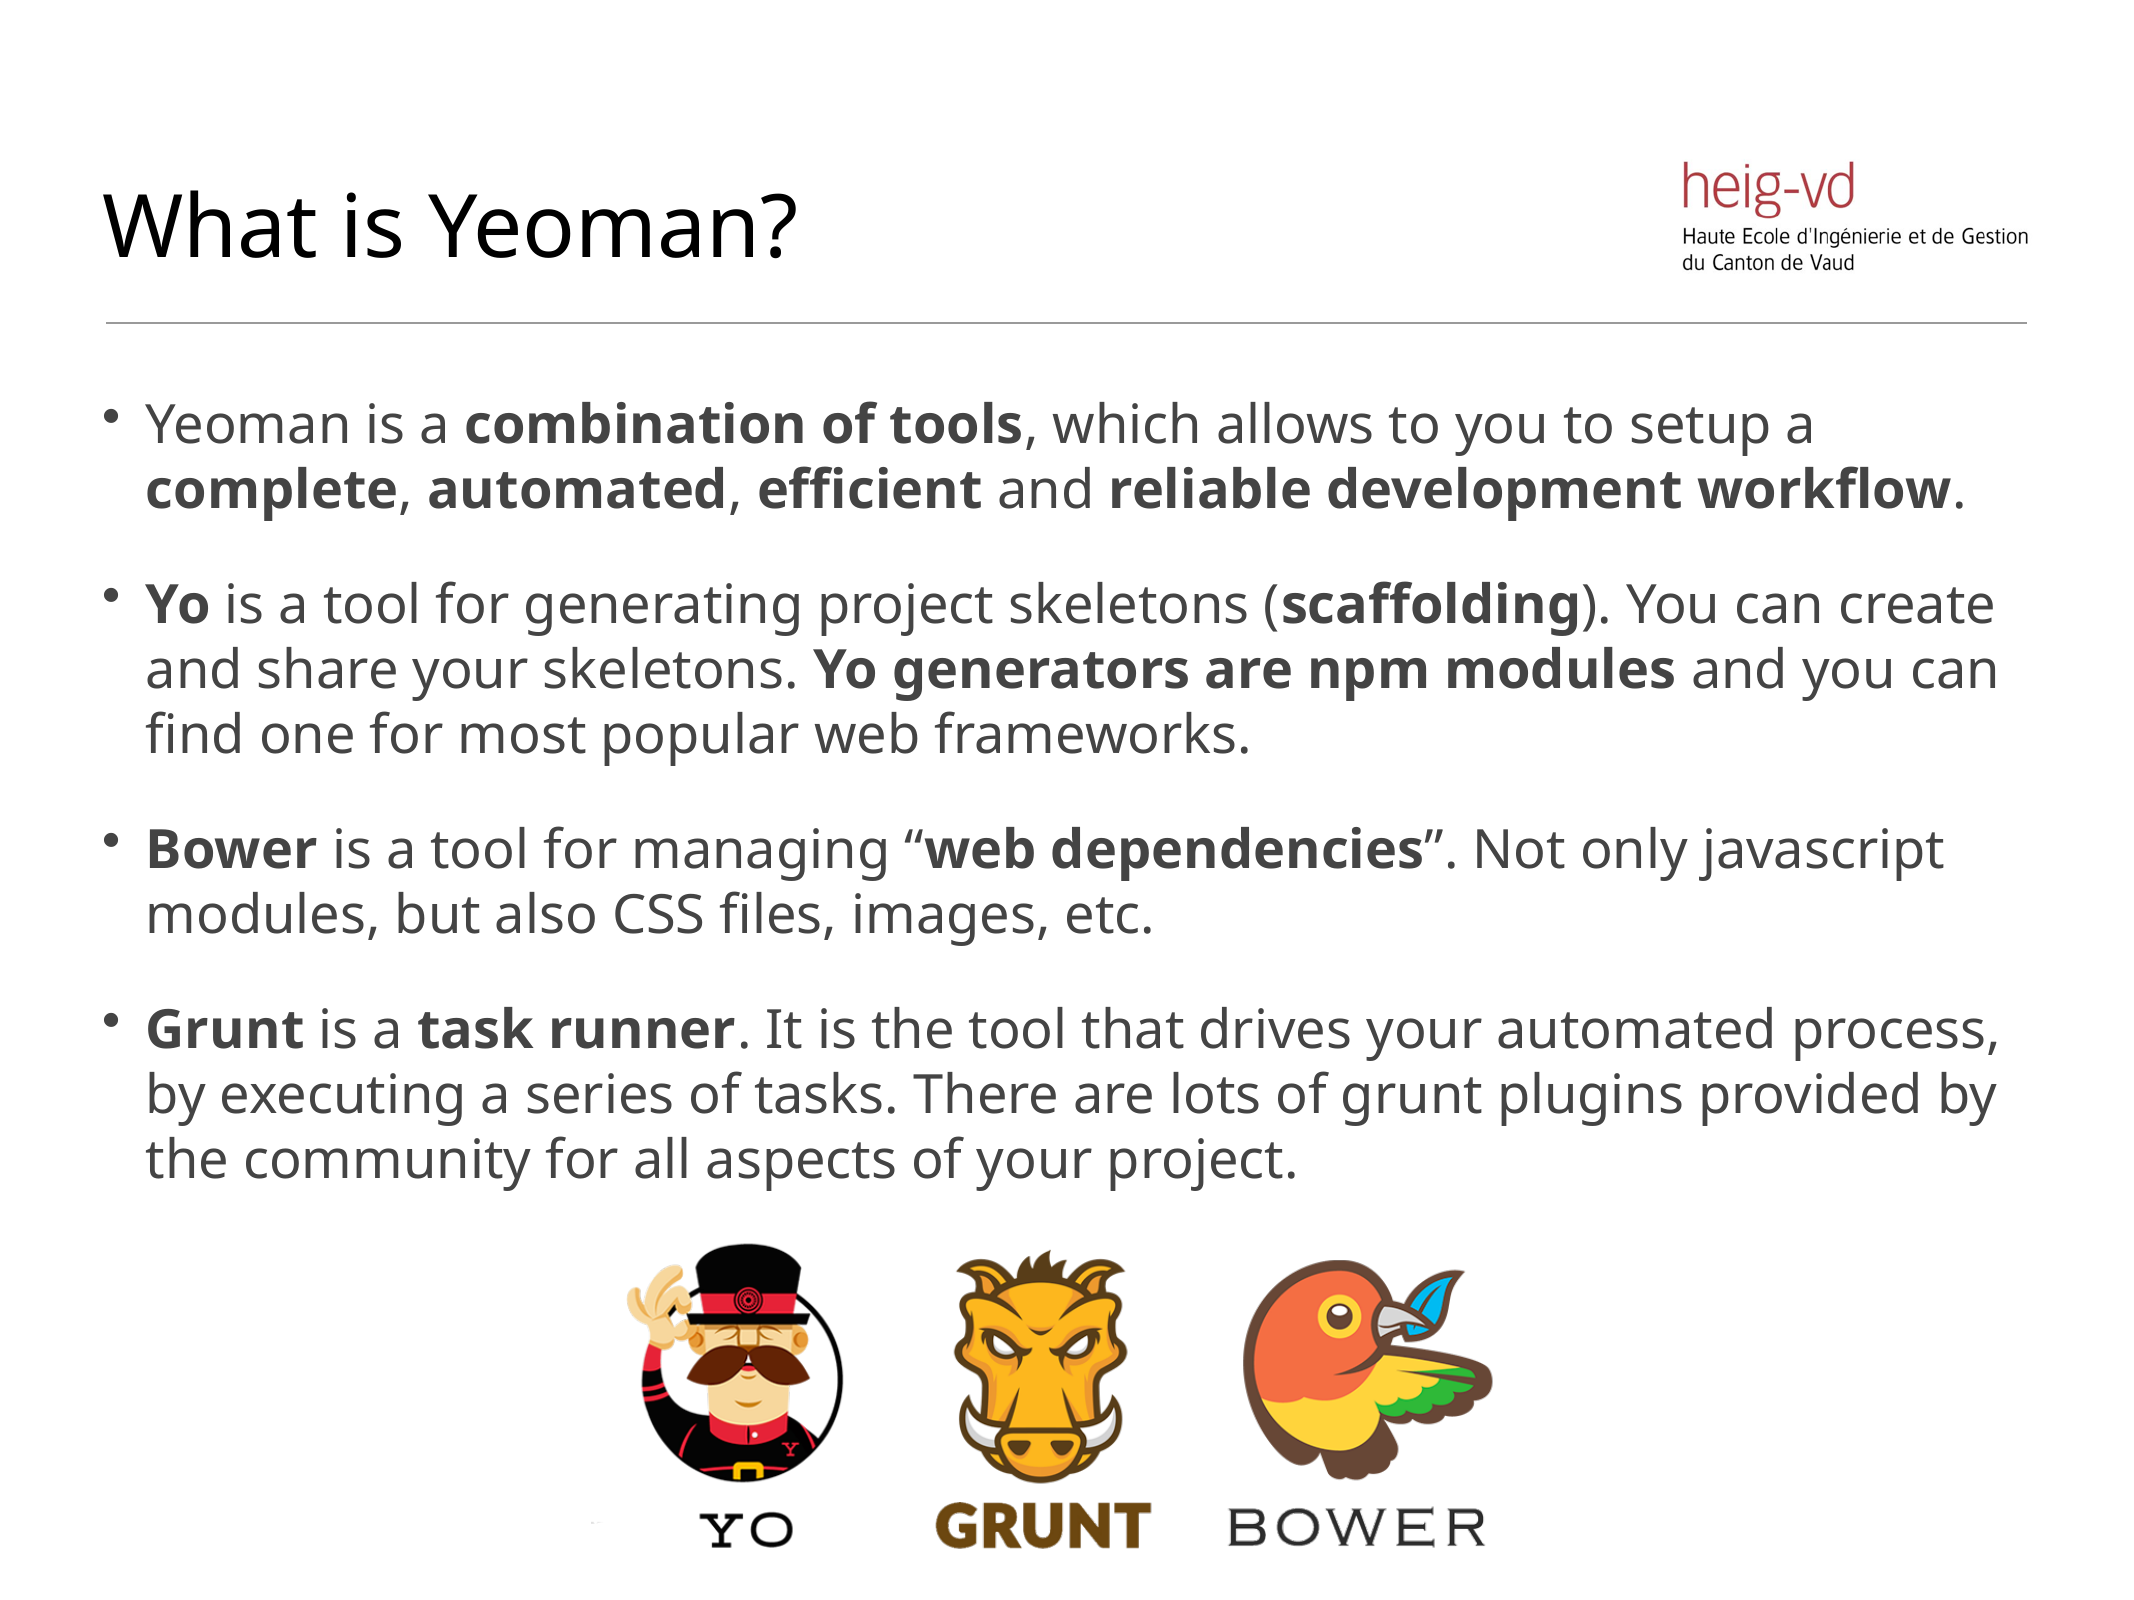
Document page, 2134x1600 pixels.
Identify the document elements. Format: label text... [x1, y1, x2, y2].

title What is Yeoman? [93, 54, 2040, 284]
picture [591, 1225, 1542, 1600]
list Yeoman is a combination of tools, which allows to you to setup a complete, automated, efficient and reliable development workflow. Yo is a tool for generating project skeletons (scaffolding). You can create and share your skeletons. Yo generators are npm modules and you can find one for most popular web frameworks. Bower is a tool for managing “web dependencies”. Not only javascript modules, but also CSS files, images, etc. Grunt is a task runner. It is the tool that drives your automated process, by executing a series of tasks. There are lots of grunt plugins provided by the community for all aspects of your project. [93, 381, 2040, 1459]
